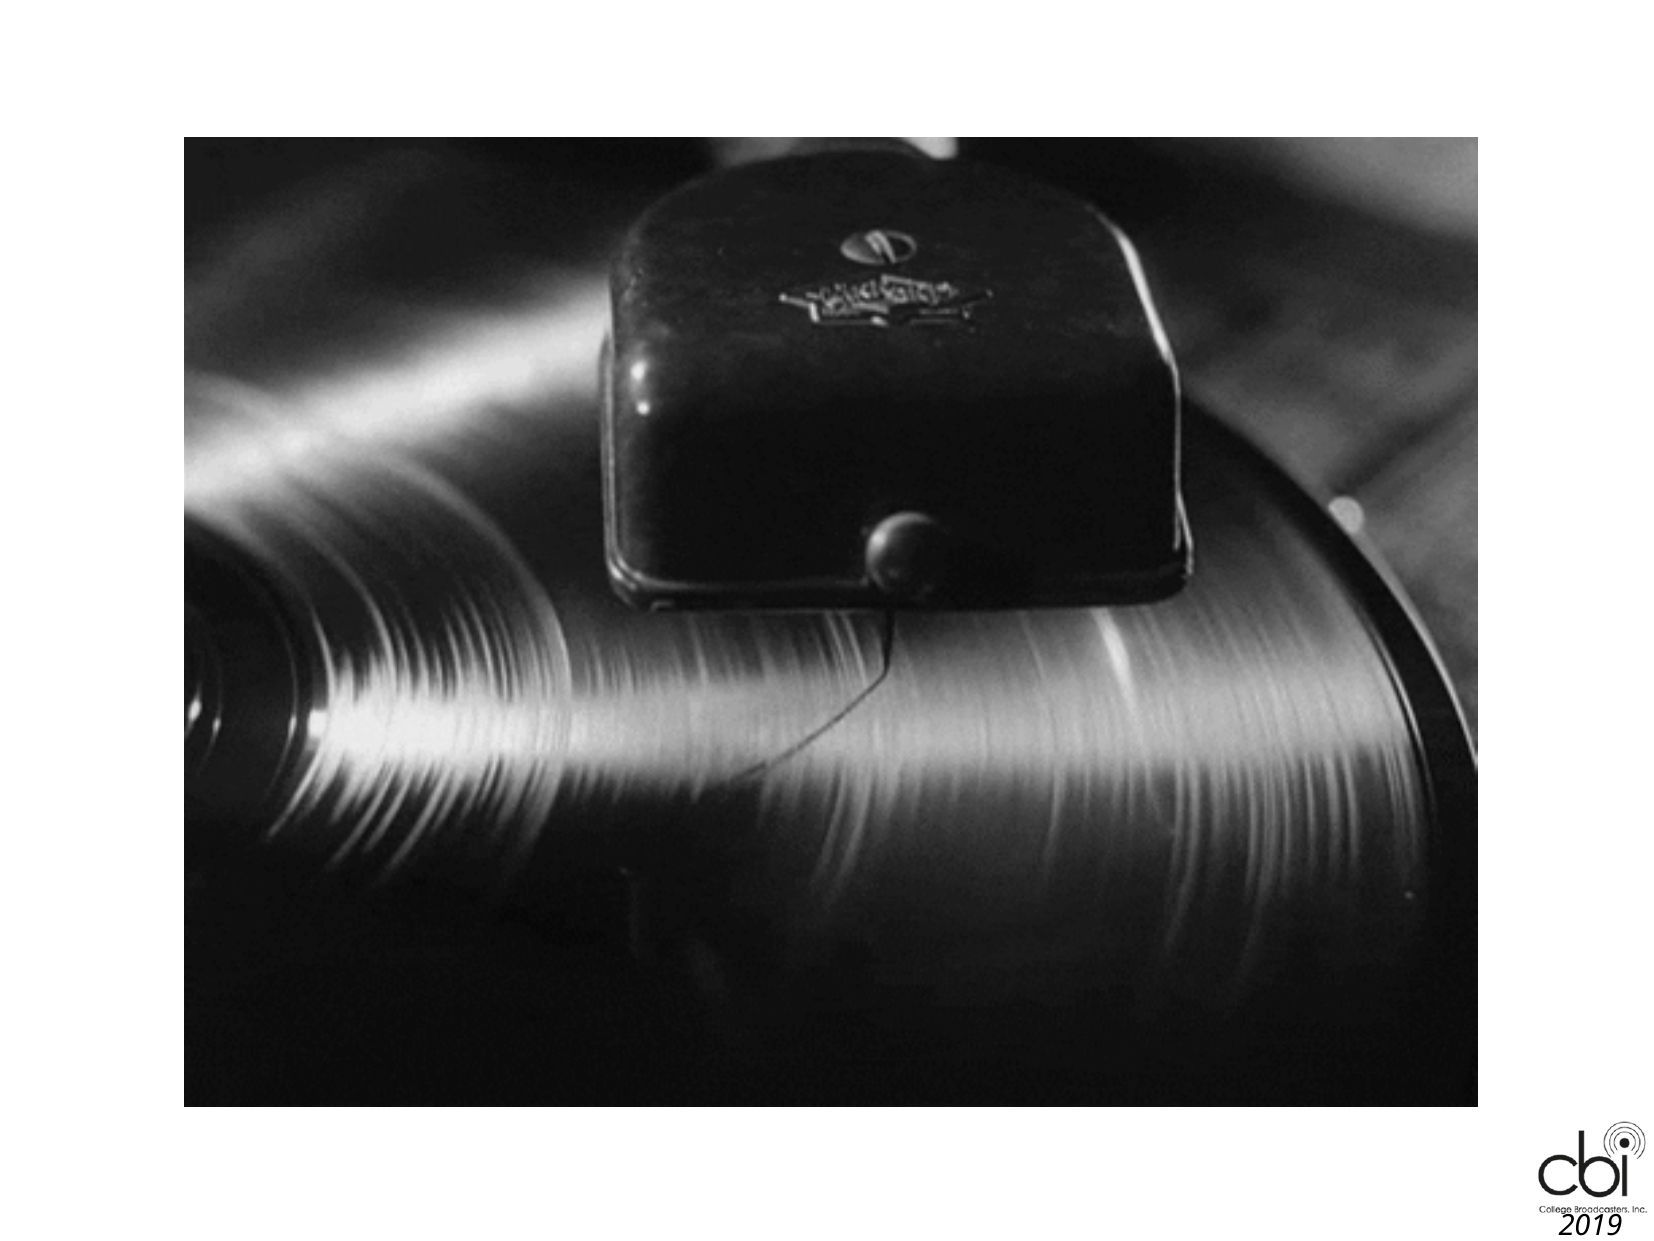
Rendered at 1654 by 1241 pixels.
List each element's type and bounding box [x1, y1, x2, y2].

picture [184, 137, 1478, 1108]
picture [1529, 1120, 1654, 1216]
